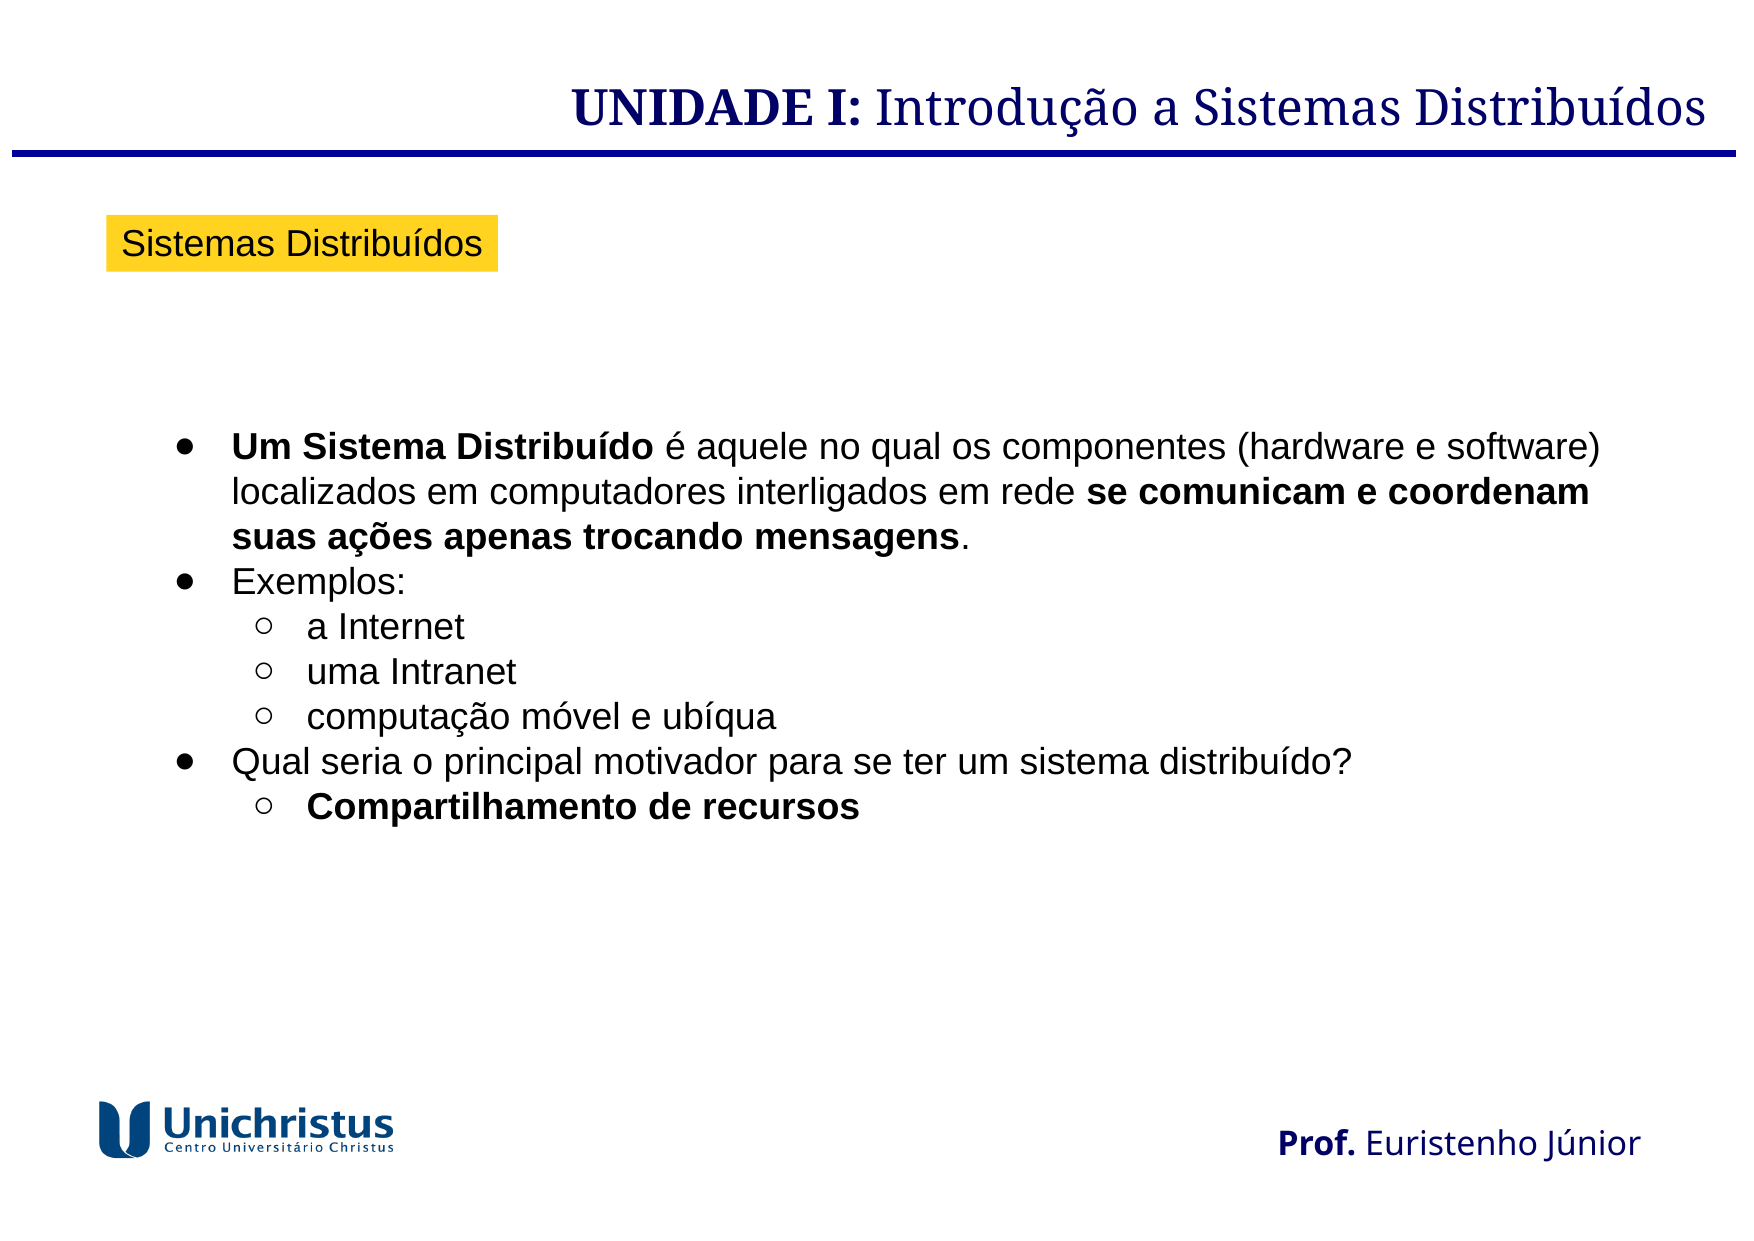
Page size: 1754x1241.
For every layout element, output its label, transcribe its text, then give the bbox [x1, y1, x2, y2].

text_box Um Sistema Distribuído é aquele no qual os componentes (hardware e software) localizados em computadores interligados em rede se comunicam e coordenam suas ações apenas trocando mensagens. Exemplos: a Internet uma Intranet computação móvel e ubíqua Qual seria o principal motivador para se ter um sistema distribuído? Compartilhamento de recursos [141, 406, 1642, 1004]
text_box UNIDADE I: Introdução a Sistemas Distribuídos [556, 64, 1708, 150]
picture [94, 1098, 398, 1160]
text_box Prof. Euristenho Júnior [1262, 1111, 1695, 1167]
text_box Sistemas Distribuídos [106, 214, 498, 272]
text_box UNIDADE I: Introdução a Sistemas Distribuídos [556, 157, 1708, 161]
